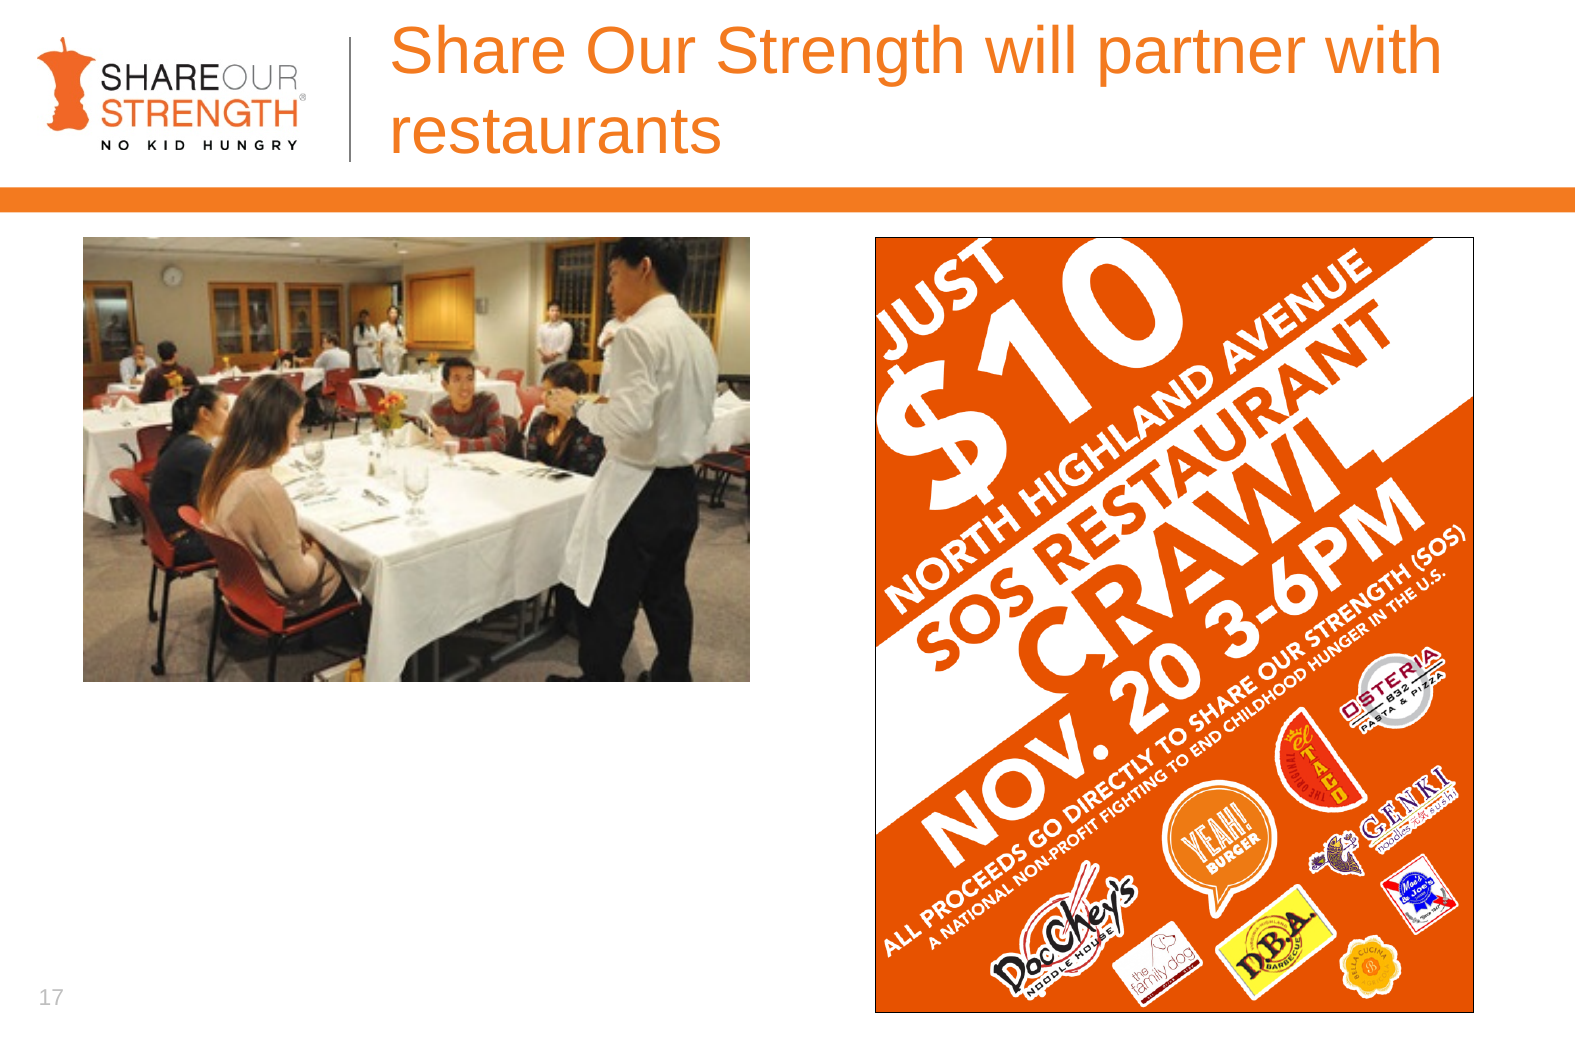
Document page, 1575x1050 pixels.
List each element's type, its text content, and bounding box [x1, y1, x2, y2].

picture [875, 237, 1474, 1013]
title Share Our Strength will partner with restaurants [375, 0, 1513, 188]
picture [83, 237, 750, 682]
picture [37, 37, 306, 150]
